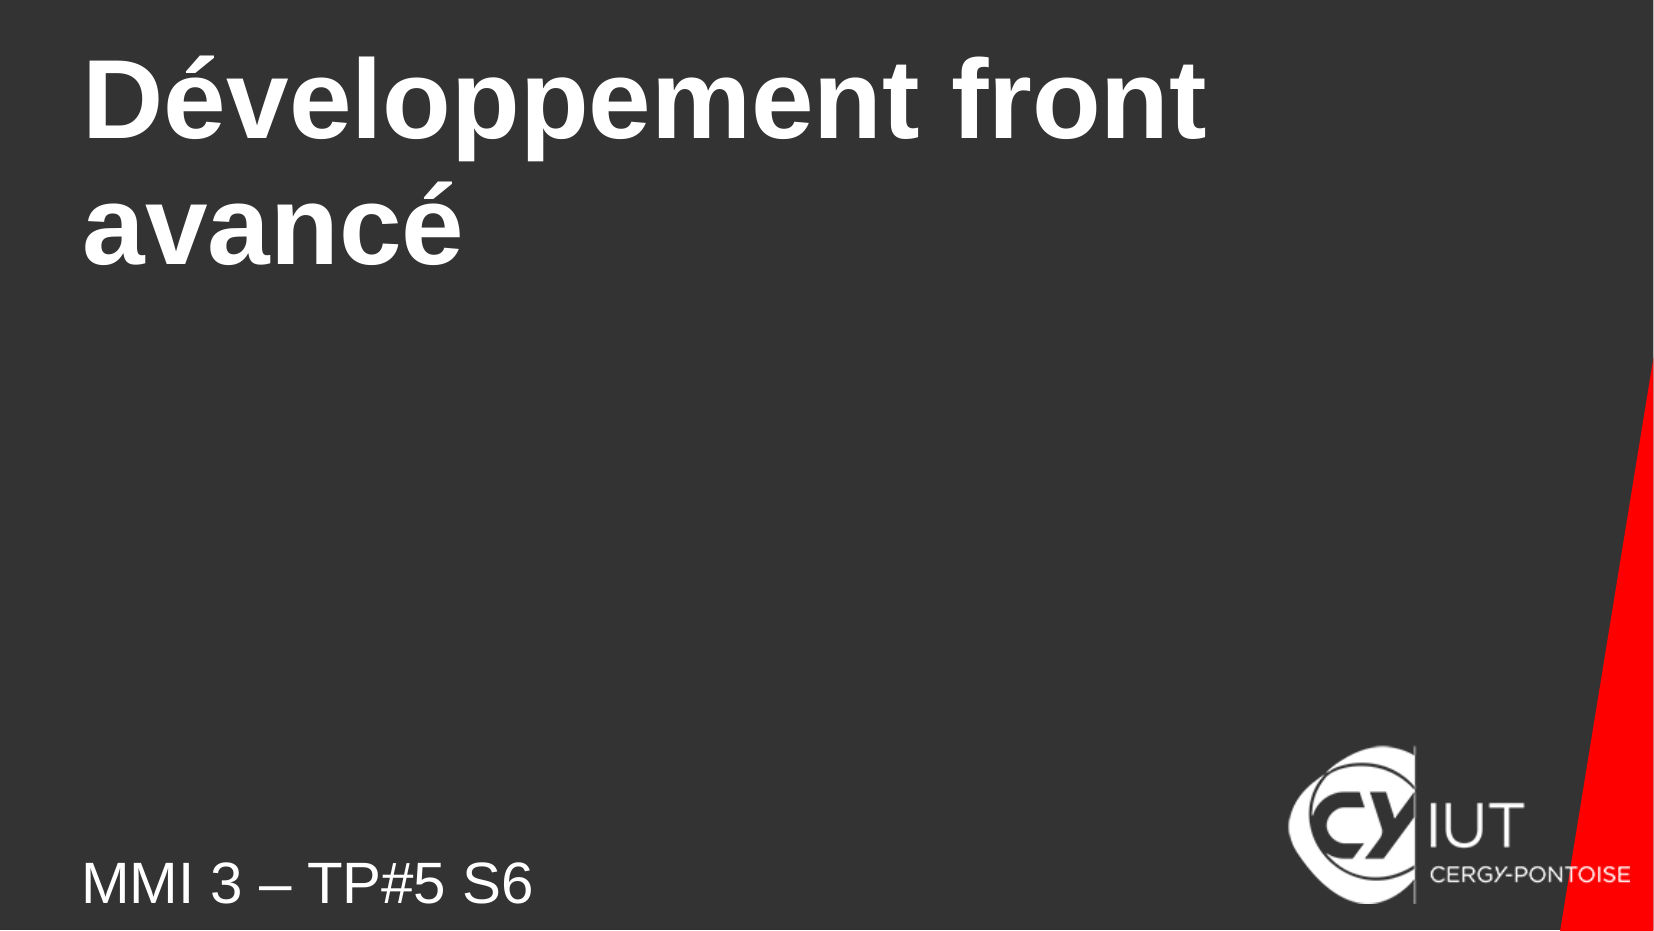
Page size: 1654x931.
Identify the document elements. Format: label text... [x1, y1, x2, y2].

title Développement front avancé [82, 36, 1571, 288]
text_box [1560, 356, 1654, 931]
title MMI 3 – TP#5 S6 [81, 805, 1134, 931]
picture [1284, 744, 1630, 904]
